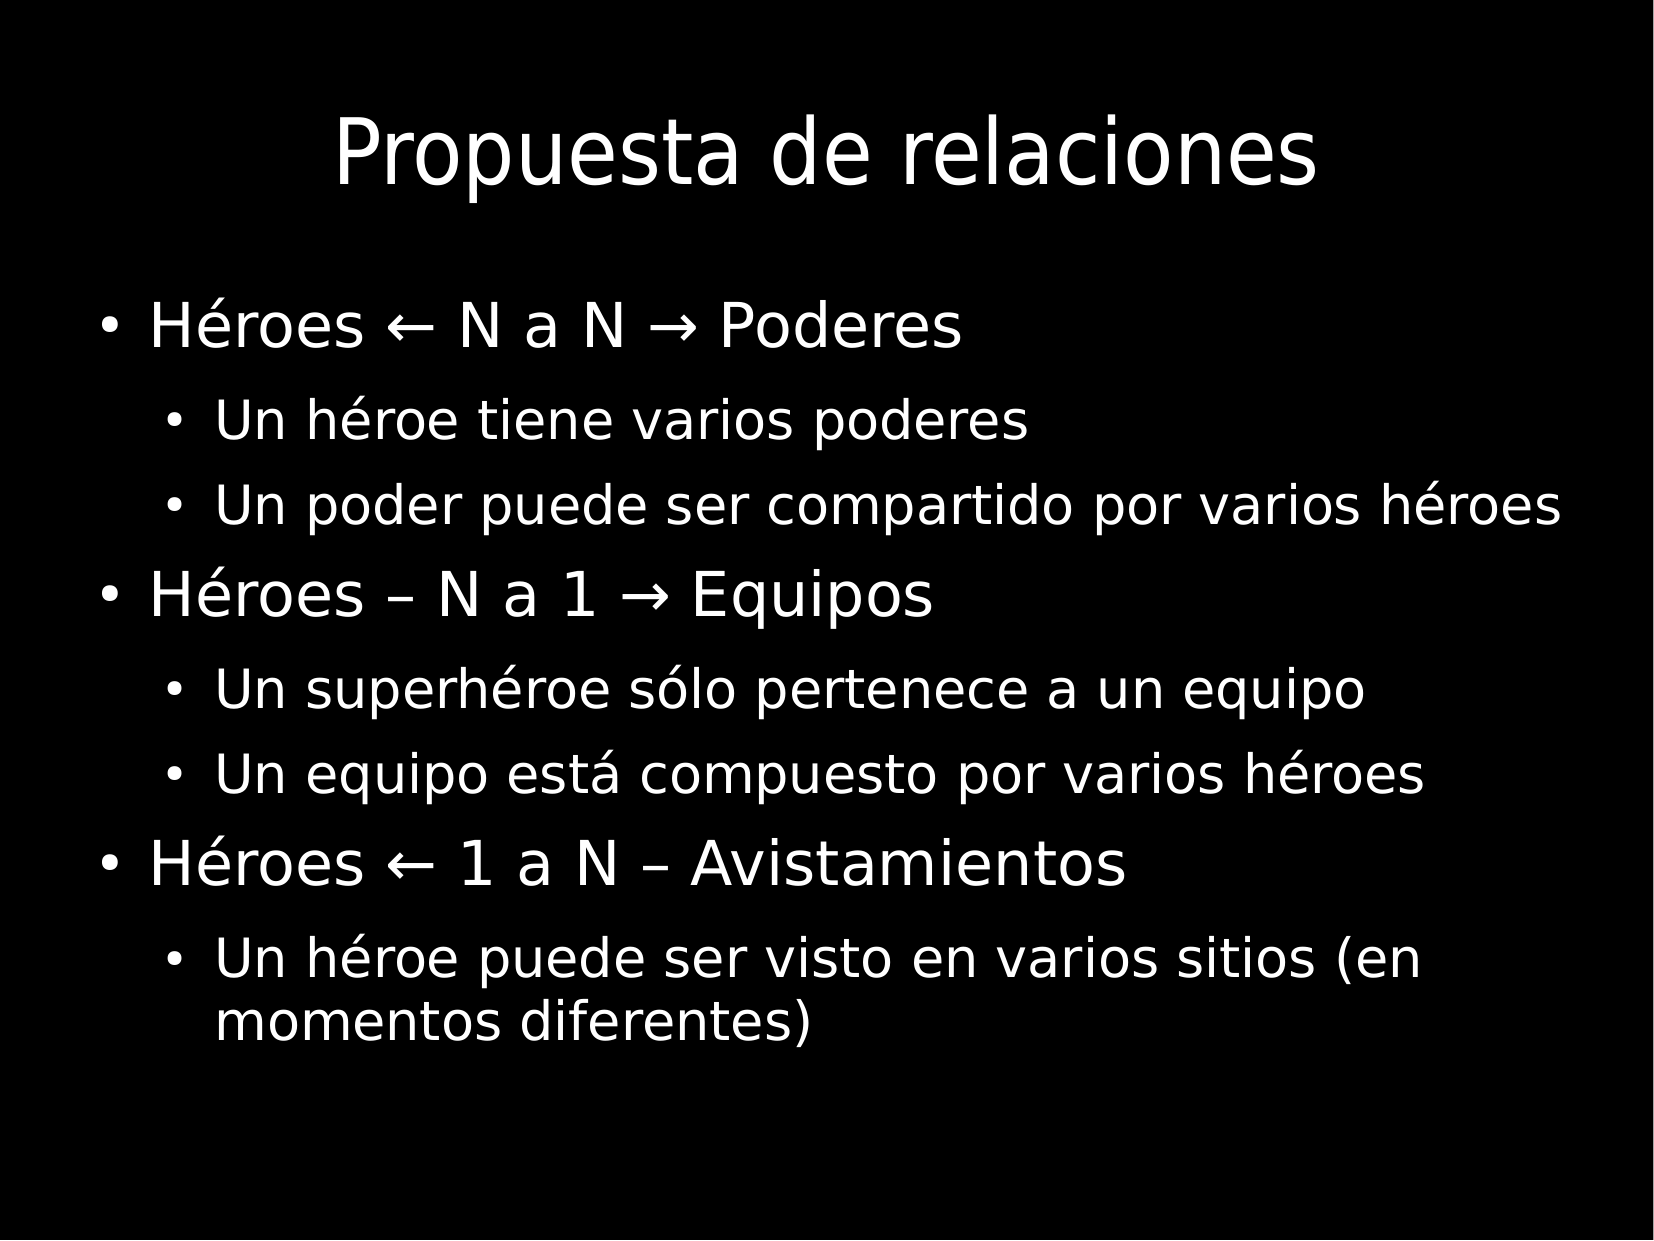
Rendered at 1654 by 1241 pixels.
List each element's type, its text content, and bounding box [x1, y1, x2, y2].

title Propuesta de relaciones [82, 49, 1571, 257]
list Héroes ← N a N → Poderes Un héroe tiene varios poderes Un poder puede ser compartido por varios héroes Héroes – N a 1 → Equipos Un superhéroe sólo pertenece a un equipo Un equipo está compuesto por varios héroes Héroes ← 1 a N – Avistamientos Un héroe puede ser visto en varios sitios (en momentos diferentes) [82, 290, 1571, 1109]
